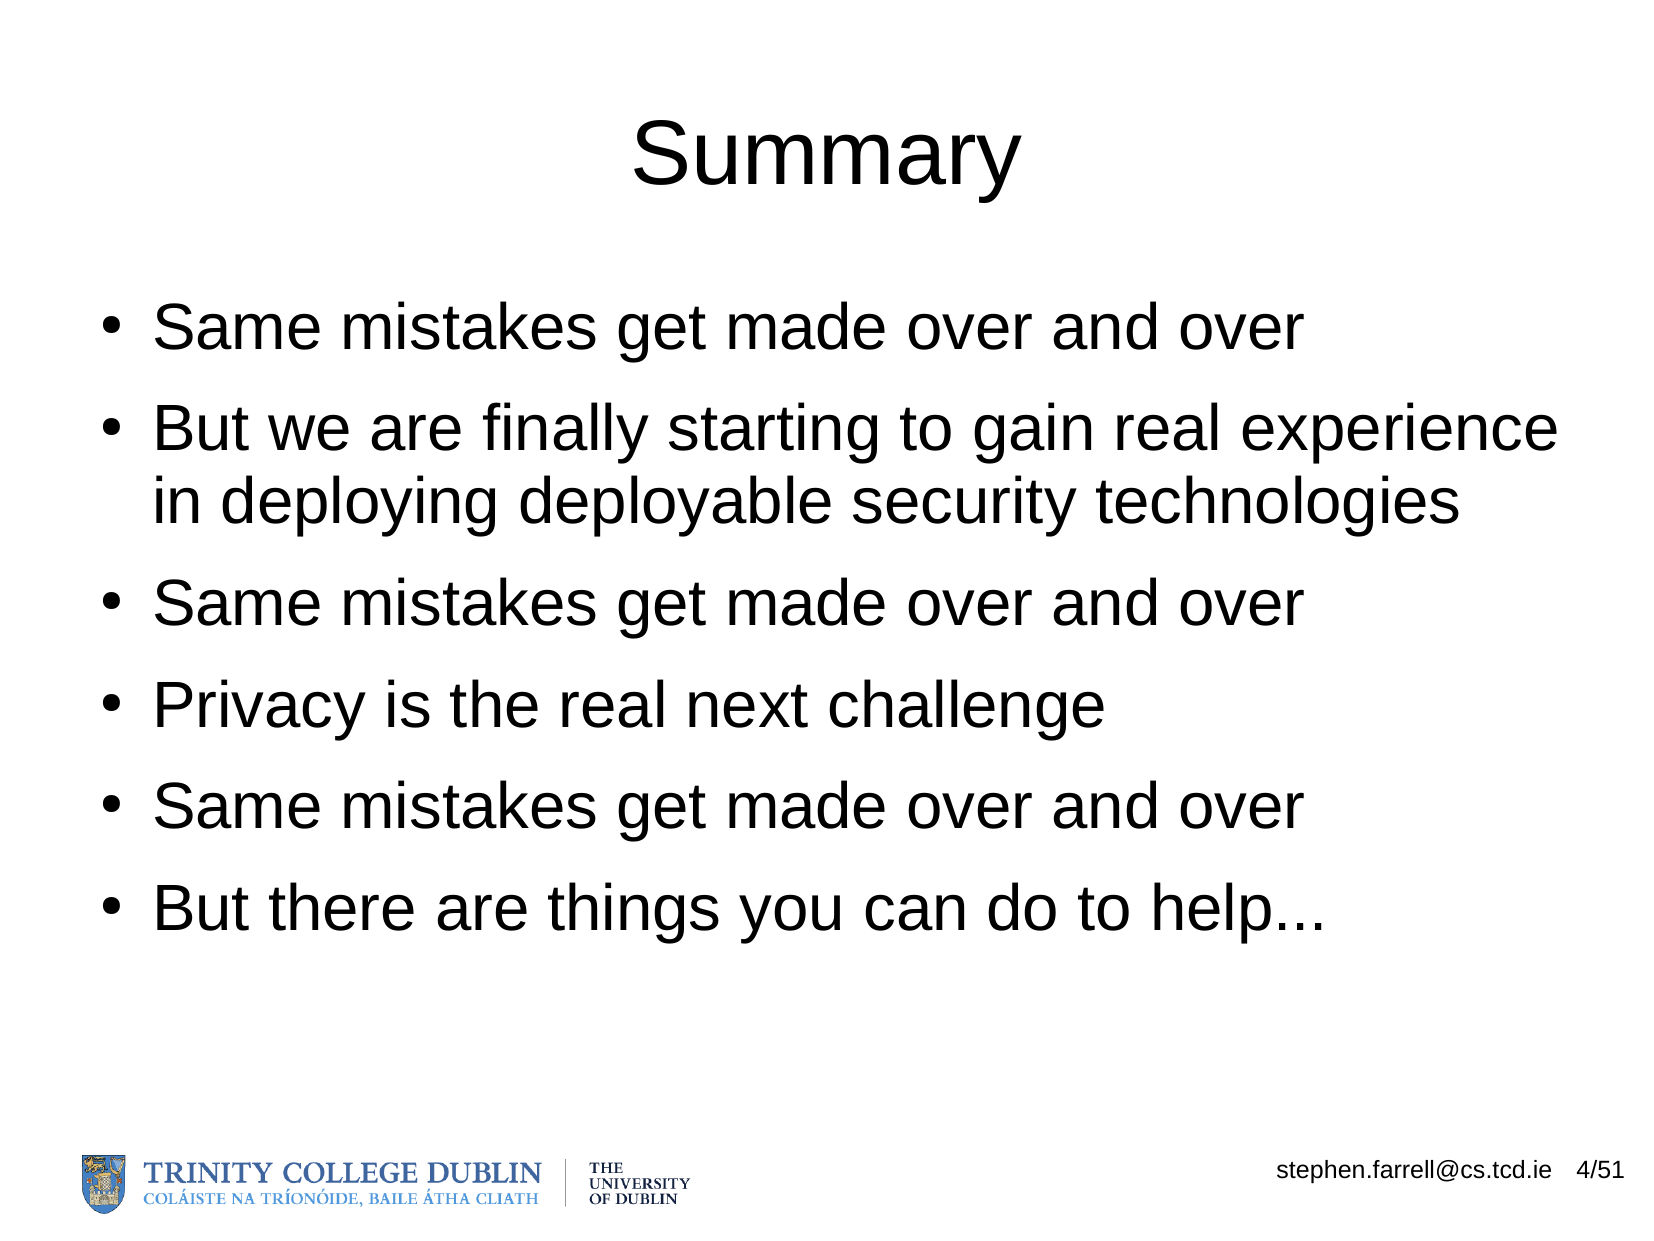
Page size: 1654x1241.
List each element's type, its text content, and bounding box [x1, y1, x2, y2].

title Summary [82, 49, 1571, 257]
list Same mistakes get made over and over But we are finally starting to gain real experience in deploying deployable security technologies Same mistakes get made over and over Privacy is the real next challenge Same mistakes get made over and over But there are things you can do to help... [82, 290, 1571, 1010]
picture [82, 1155, 694, 1214]
